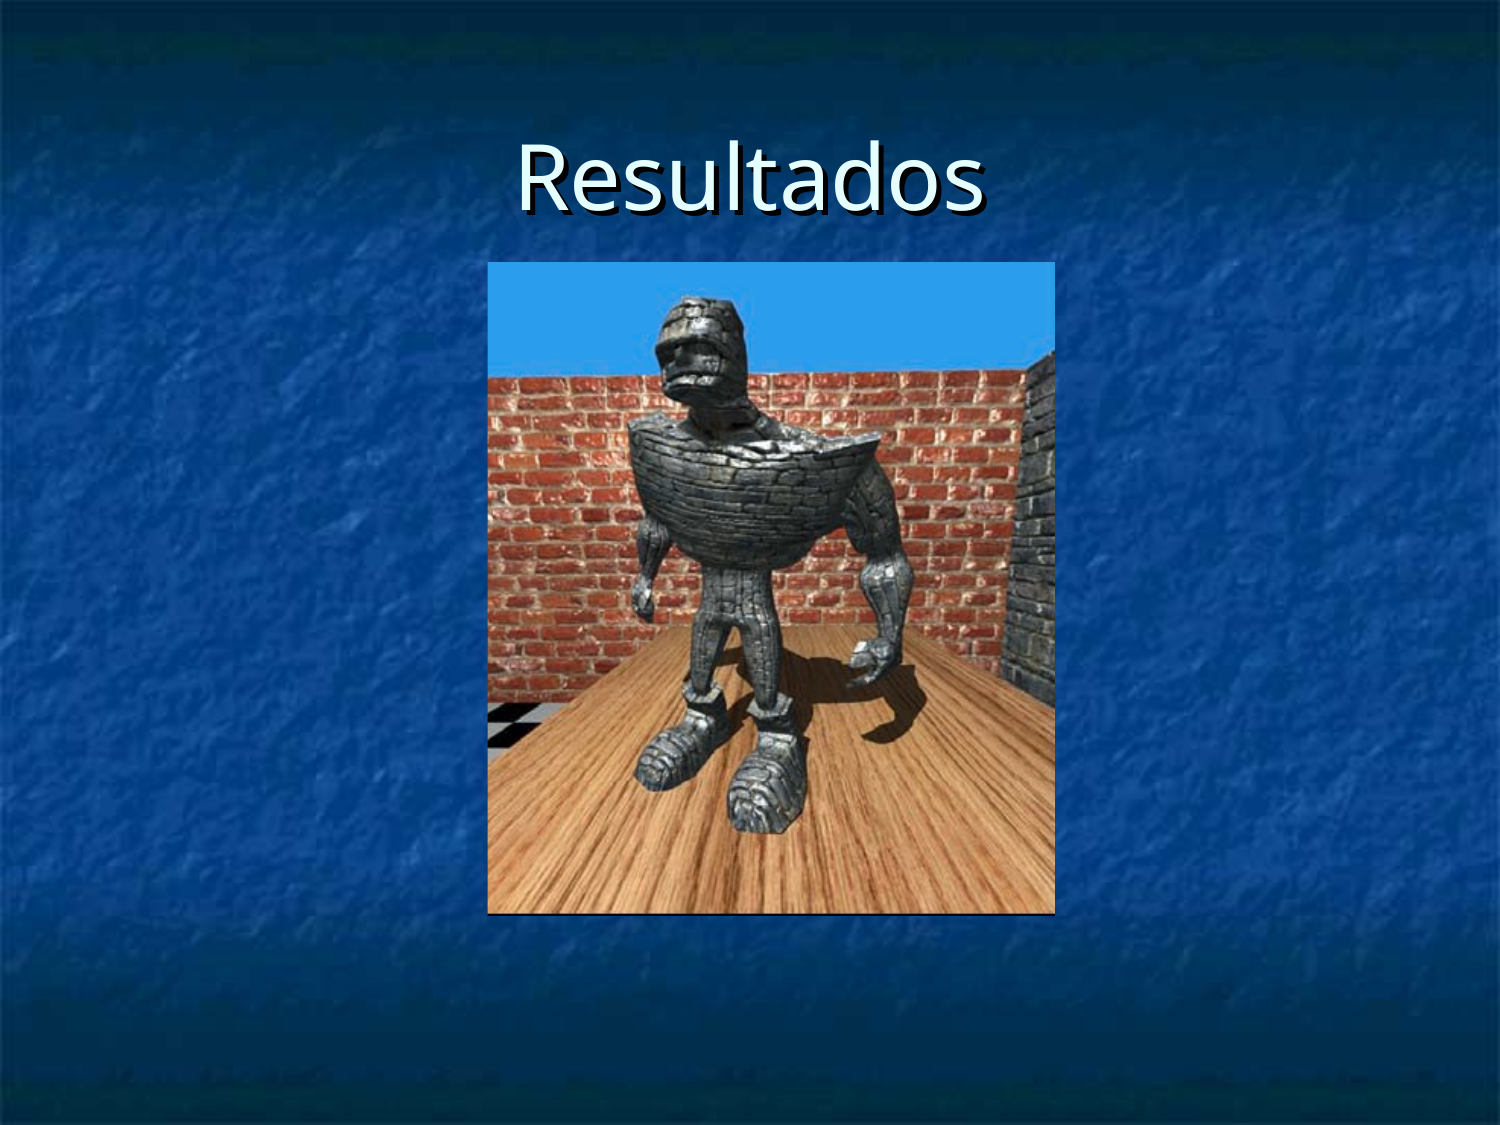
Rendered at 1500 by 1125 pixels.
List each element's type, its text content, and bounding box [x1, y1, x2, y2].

title Resultados [75, 62, 1426, 288]
picture [0, 0, 1500, 1125]
